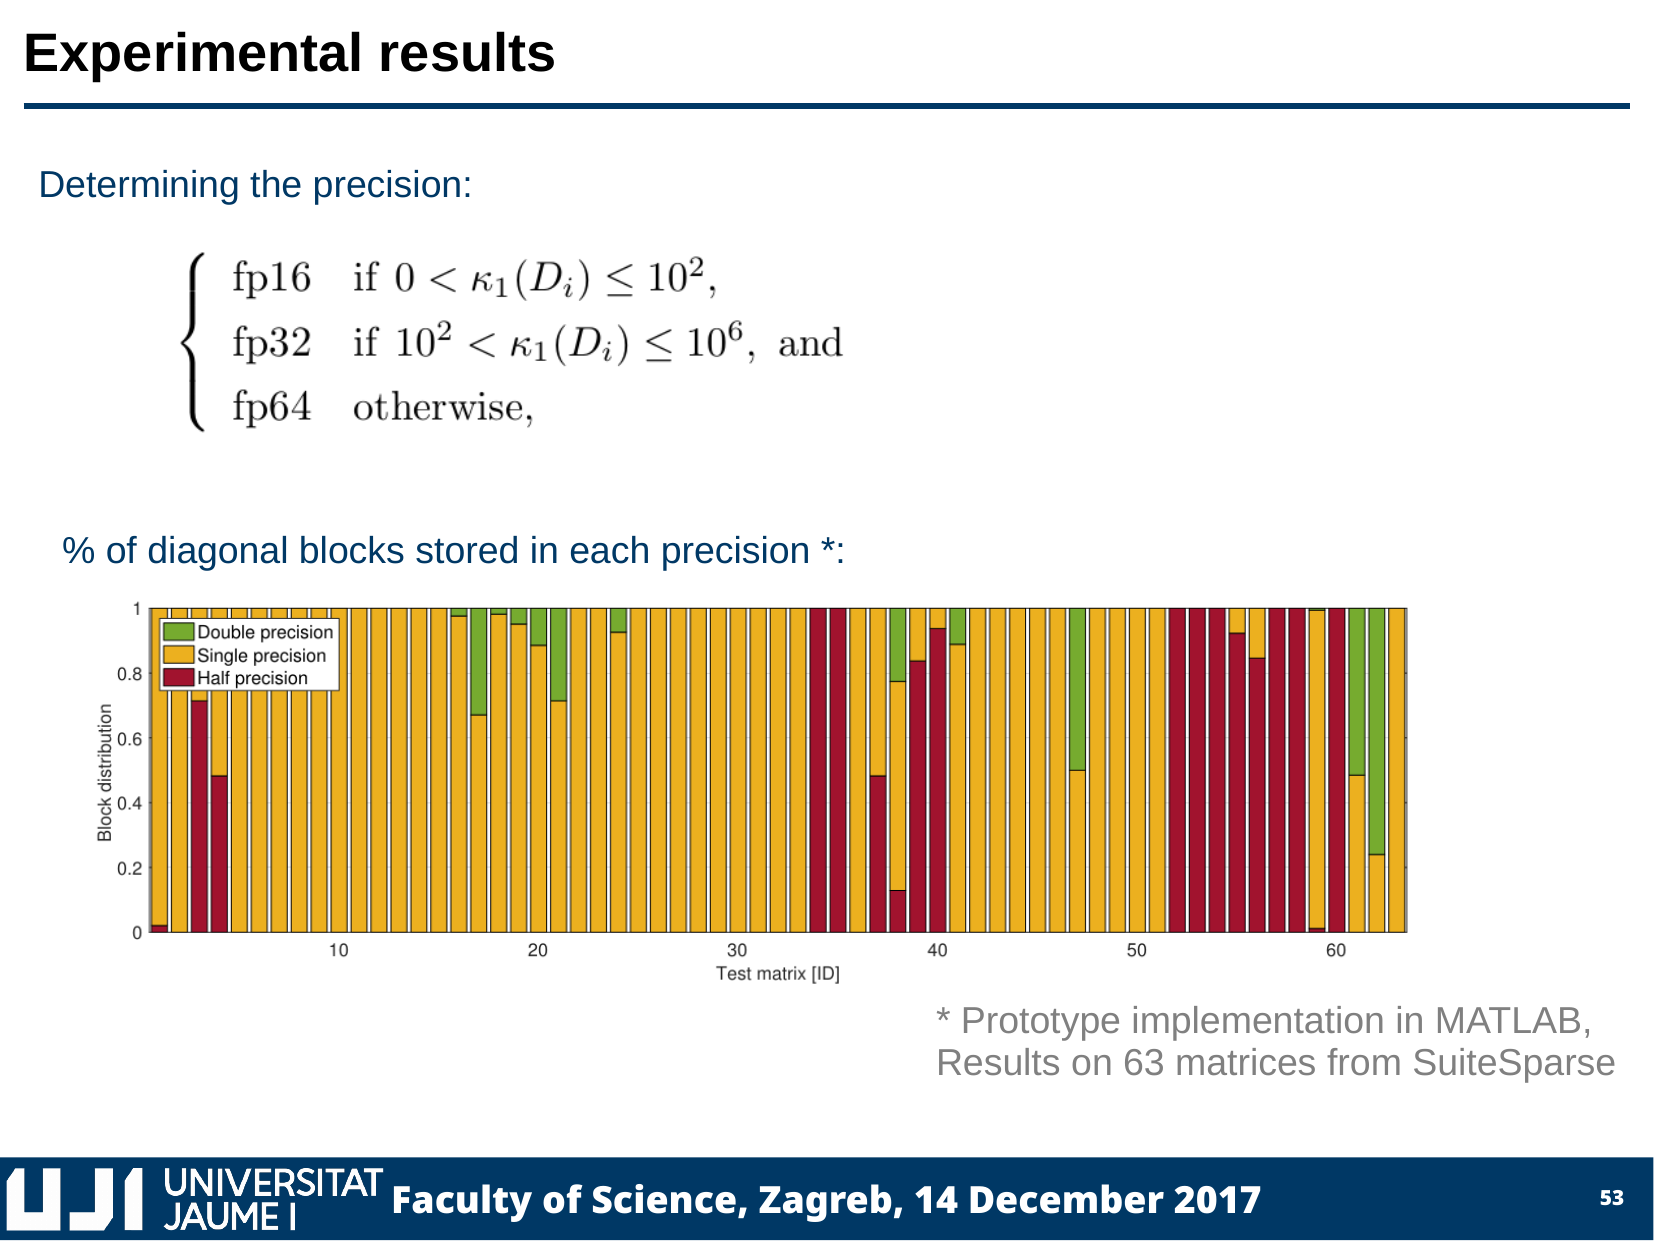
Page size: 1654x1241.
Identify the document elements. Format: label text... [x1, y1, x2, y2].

text_box % of diagonal blocks stored in each precision *: [47, 522, 861, 580]
picture [59, 566, 1441, 999]
title Experimental results [23, 0, 1630, 107]
picture [153, 224, 886, 451]
text_box * Prototype implementation in MATLAB, Results on 63 matrices from SuiteSparse [921, 992, 1632, 1091]
picture [0, 1158, 390, 1241]
text_box Determining the precision: [23, 156, 488, 214]
